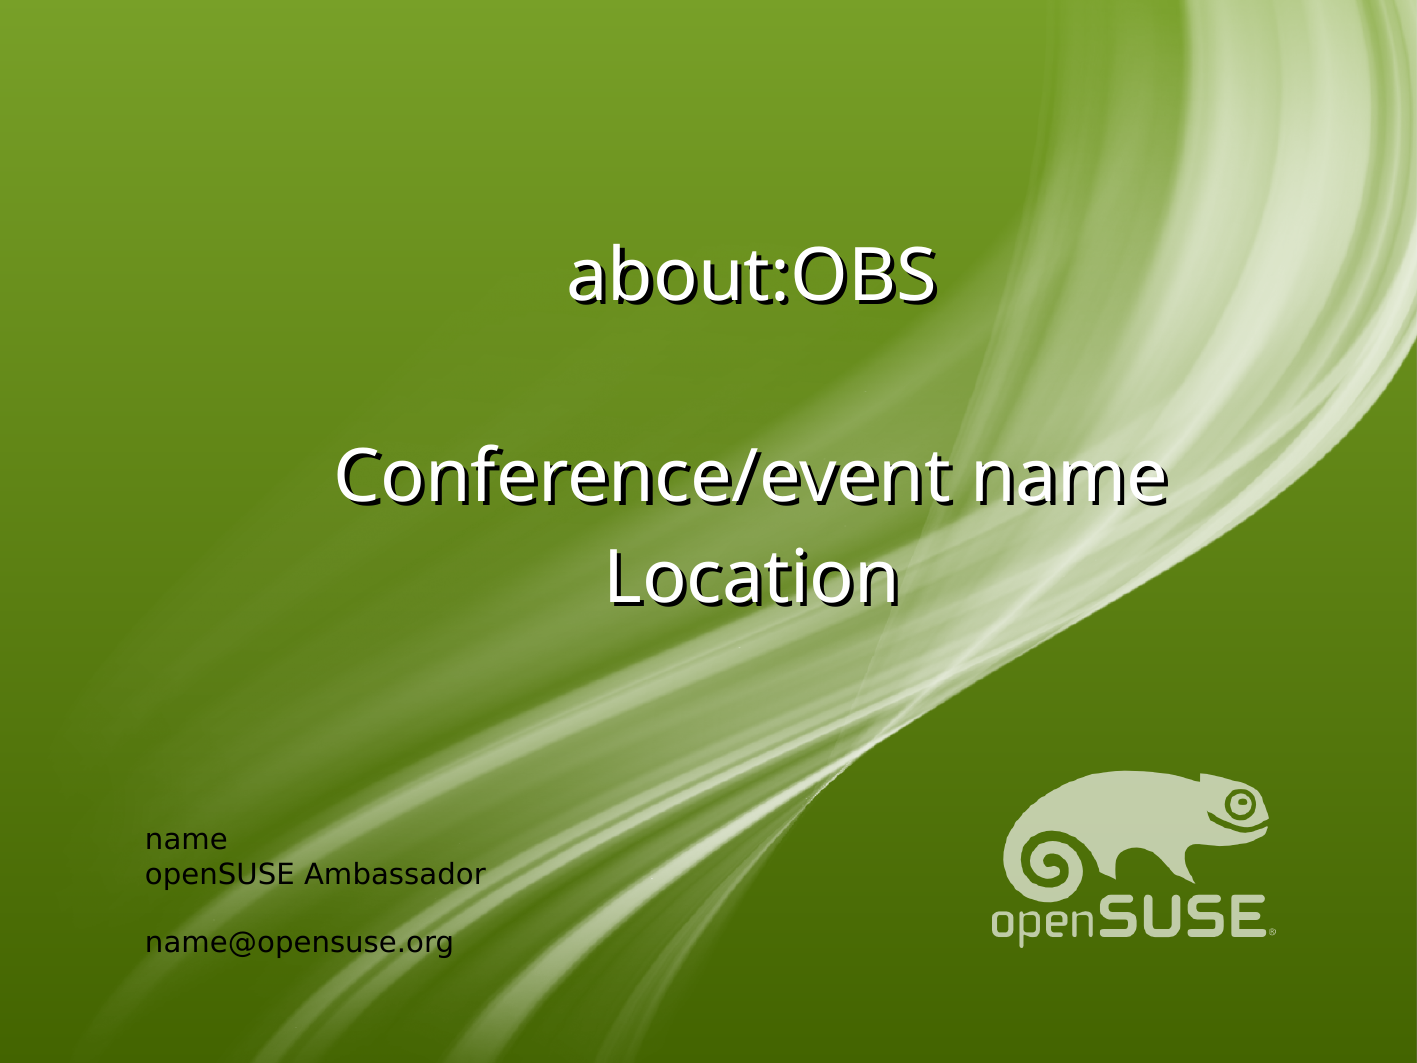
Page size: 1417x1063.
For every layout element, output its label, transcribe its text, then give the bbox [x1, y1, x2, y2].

picture [0, 0, 1417, 1063]
title about:OBS Conference/event name Location [145, 215, 1358, 631]
subtitle name openSUSE Ambassador name@opensuse.org [144, 813, 768, 969]
